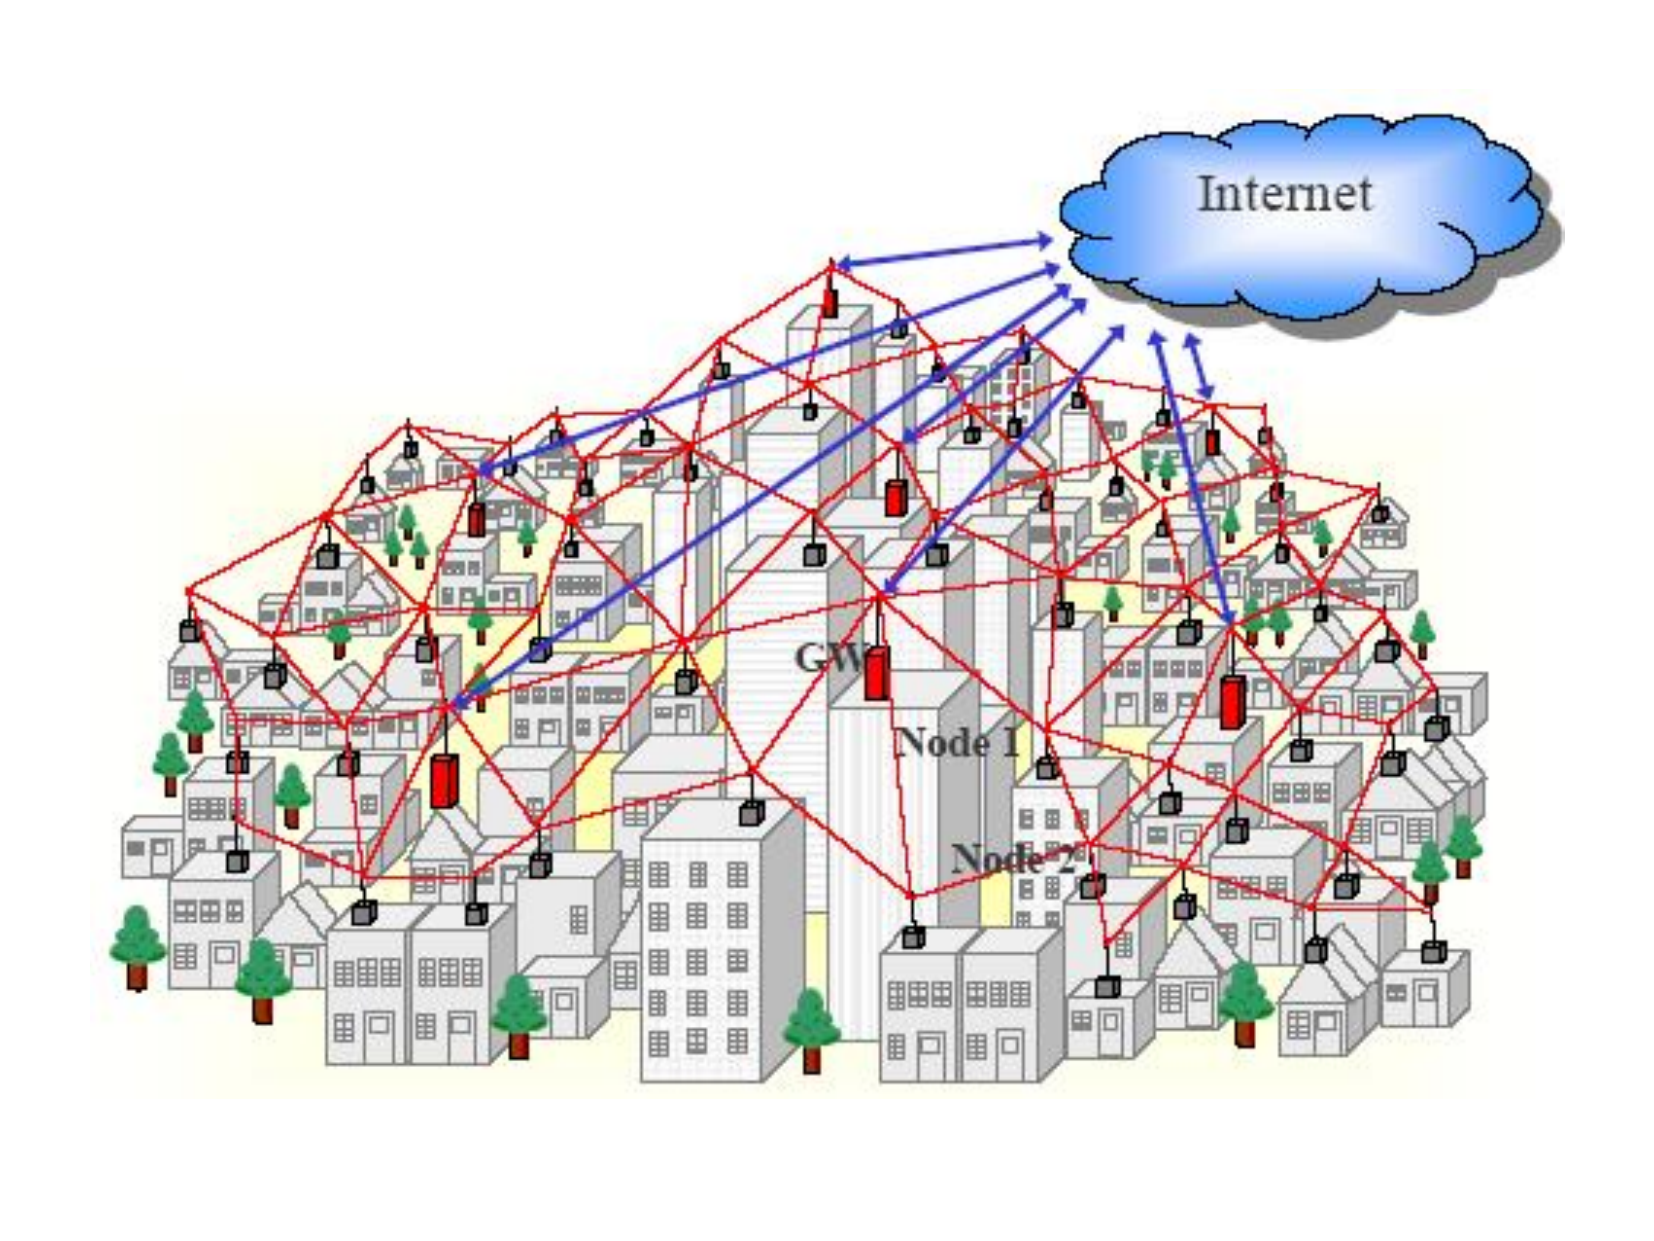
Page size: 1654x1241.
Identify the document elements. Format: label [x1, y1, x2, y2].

picture [90, 89, 1565, 1099]
